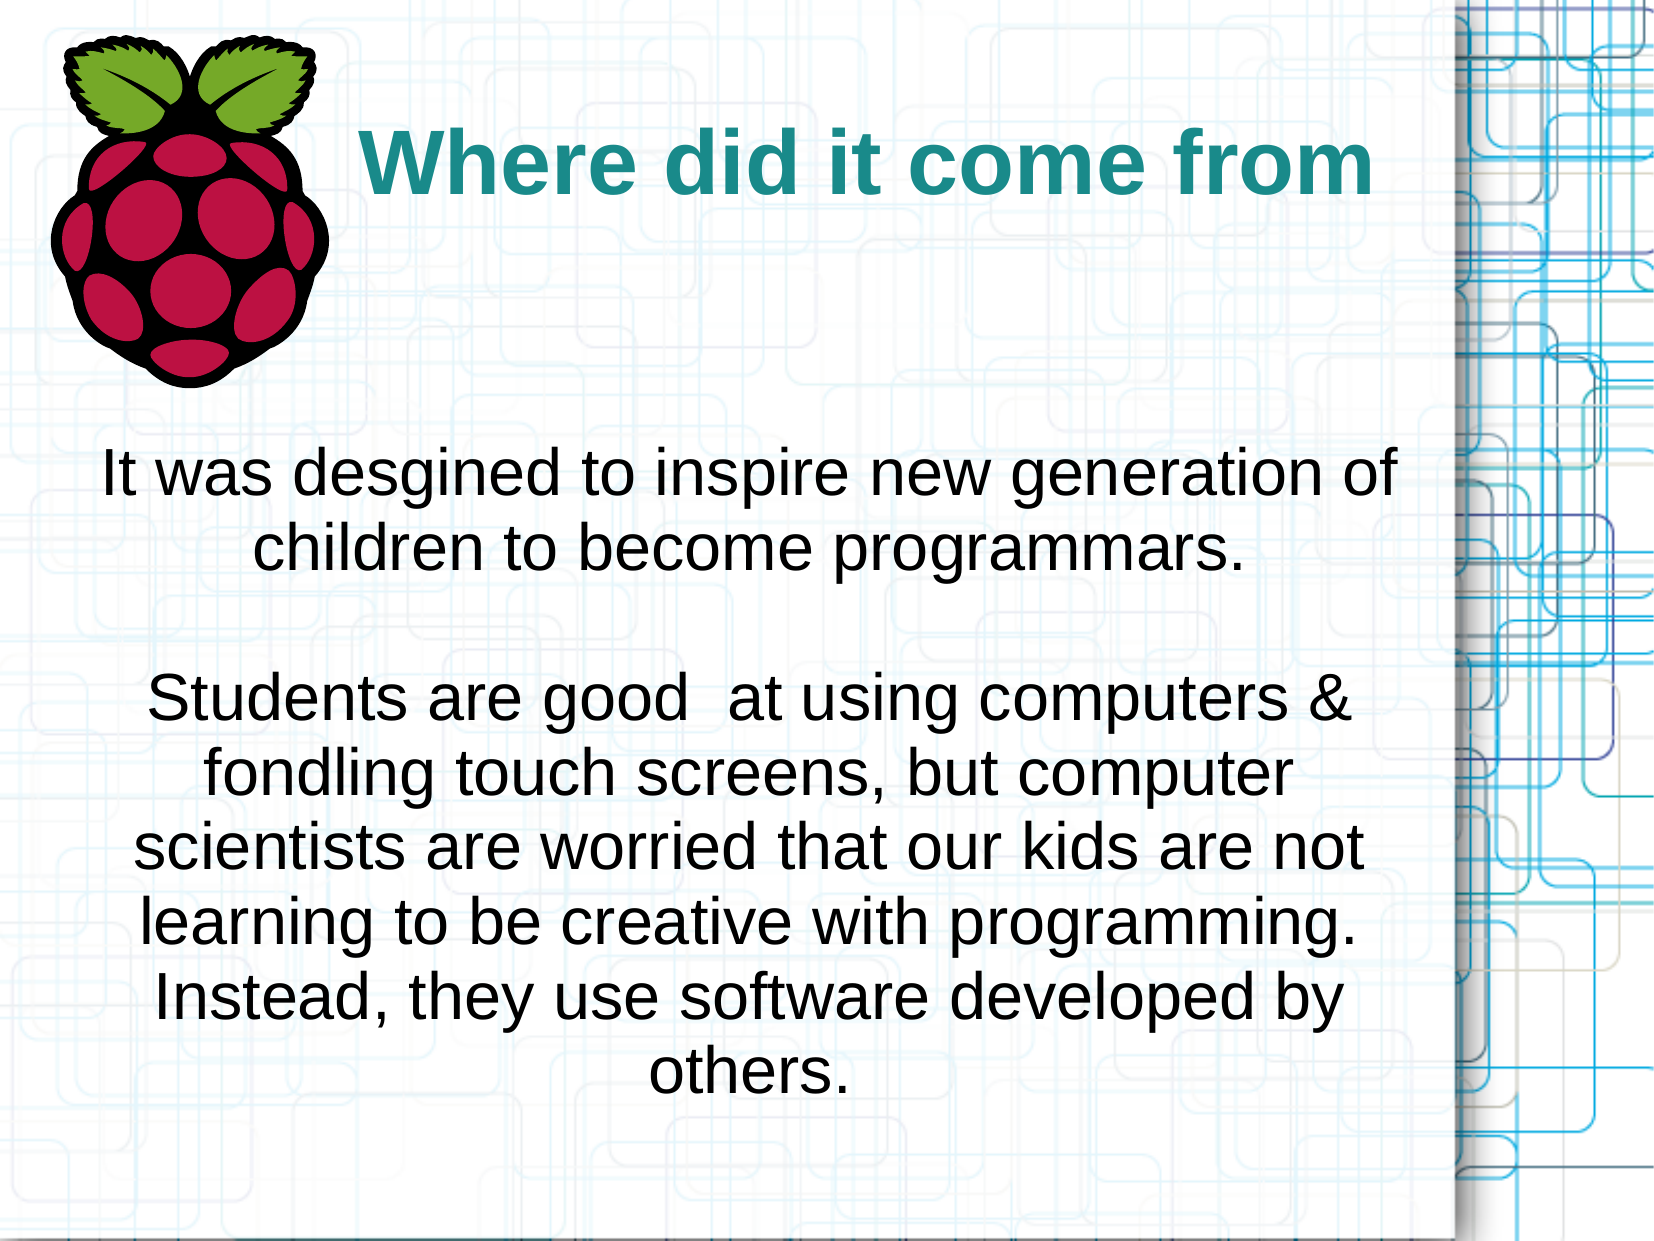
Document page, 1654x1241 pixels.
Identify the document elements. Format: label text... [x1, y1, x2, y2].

subtitle It was desgined to inspire new generation of children to become programmars. Students are good at using computers & fondling touch screens, but computer scientists are worried that our kids are not learning to be creative with programming. Instead, they use software developed by others. [82, 412, 1418, 1132]
title Where did it come from [331, 59, 1548, 267]
picture [0, 0, 1654, 1241]
